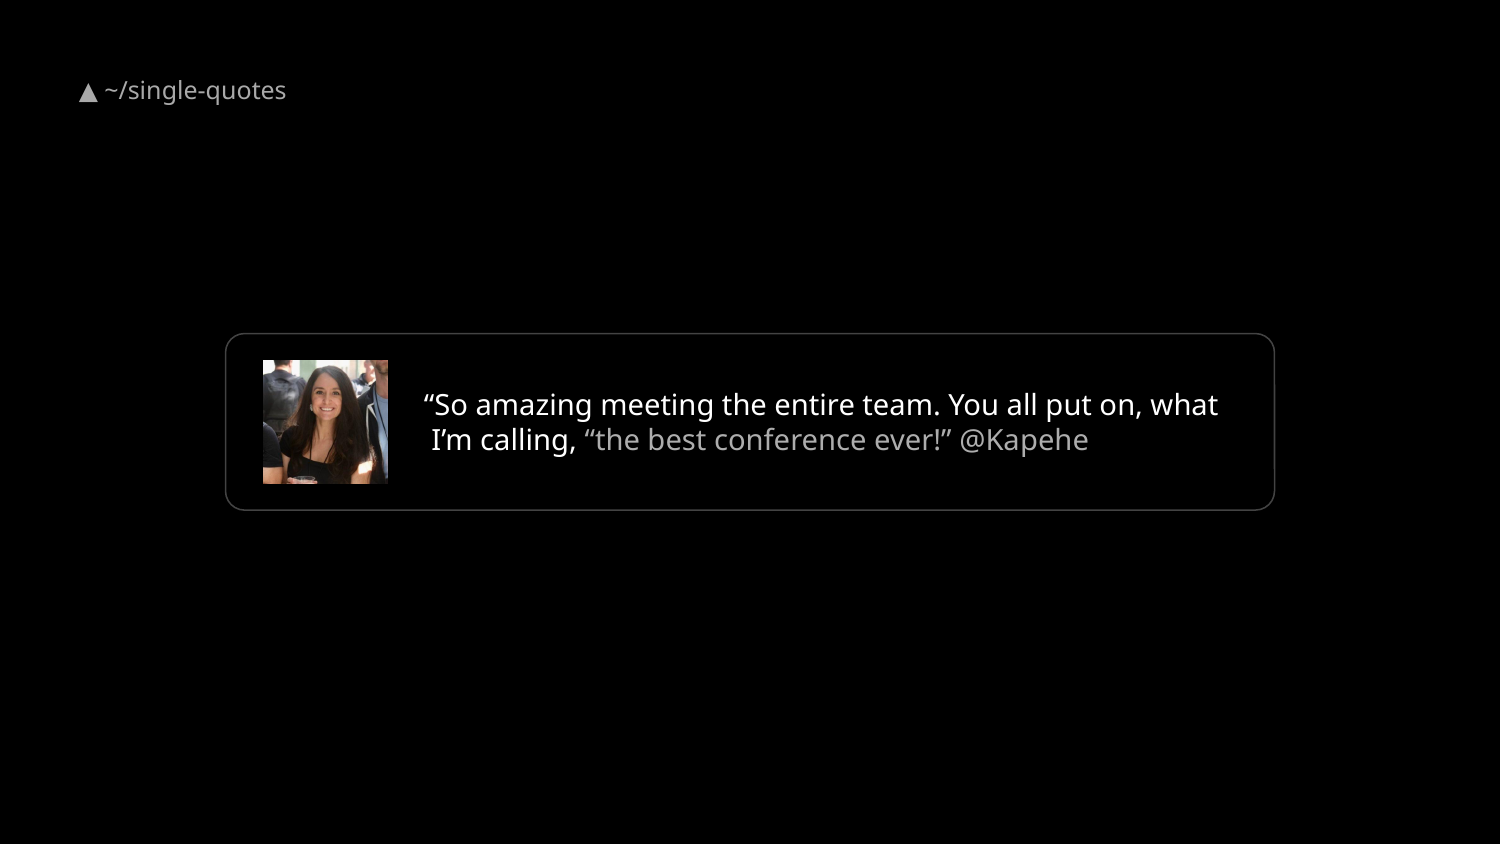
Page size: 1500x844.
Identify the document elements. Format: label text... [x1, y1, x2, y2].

text_box “So amazing meeting the entire team. You all put on, what I’m calling, “the best conference ever!” @Kapehe [423, 386, 1338, 457]
text_box [225, 333, 1275, 511]
picture [263, 360, 388, 484]
text_box ▲ ~/single-quotes [78, 75, 501, 106]
